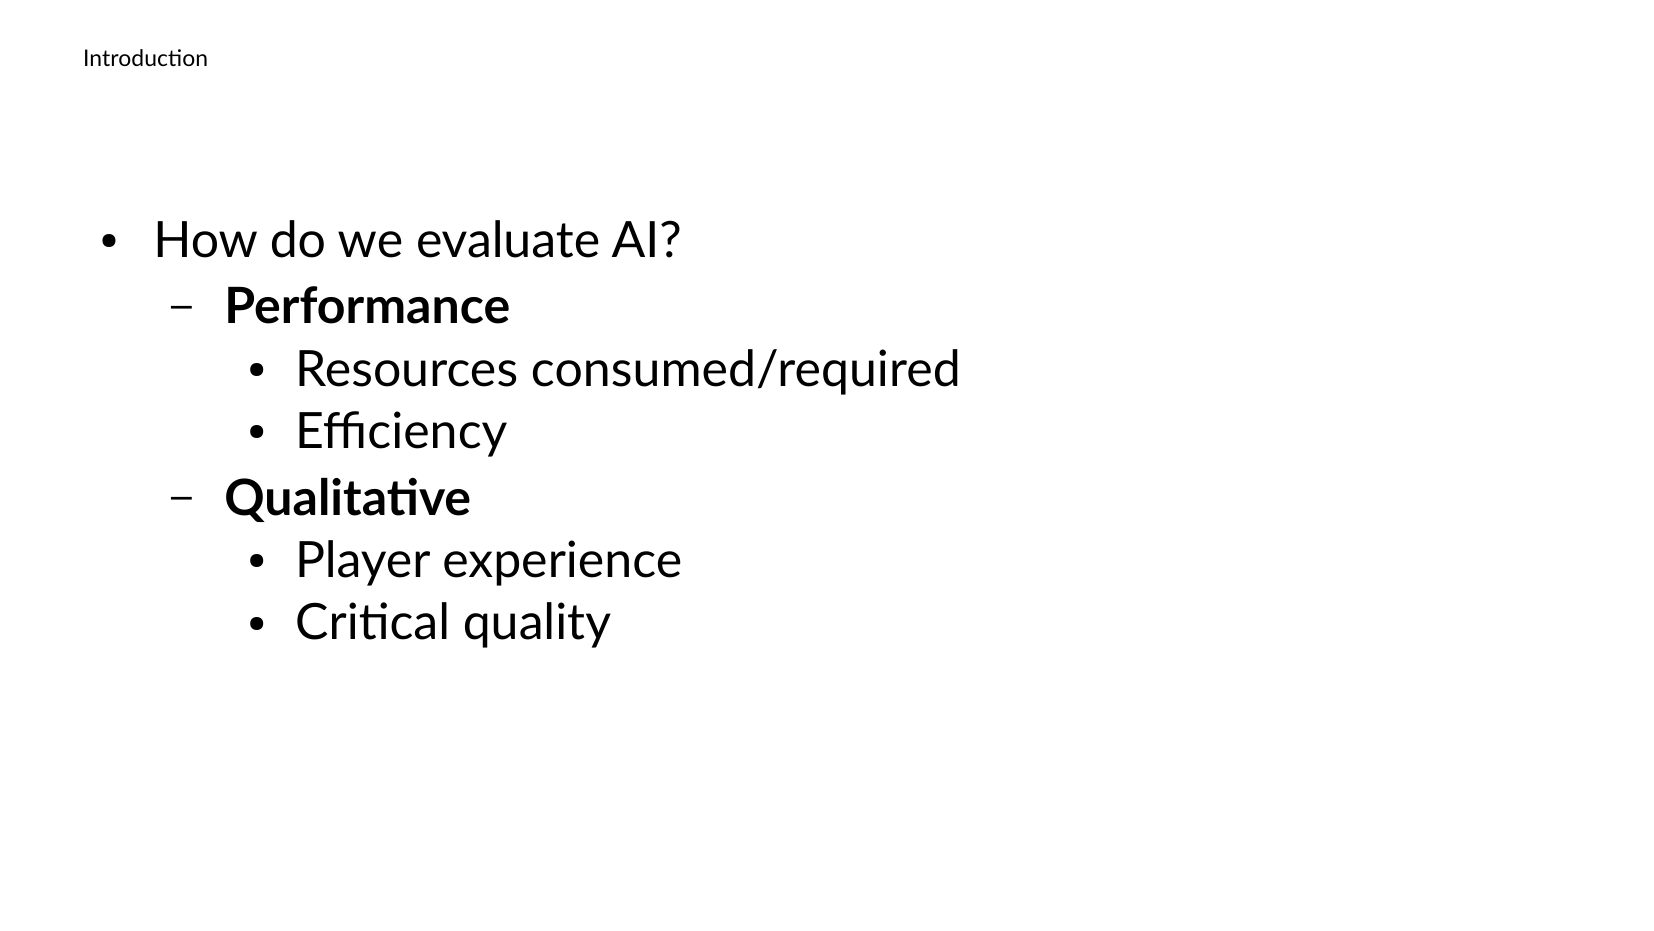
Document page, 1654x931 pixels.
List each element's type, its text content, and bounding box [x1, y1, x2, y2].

title Introduction [83, 0, 1571, 119]
list How do we evaluate AI? Performance Resources consumed/required Efficiency Qualitative Player experience Critical quality [82, 217, 1571, 839]
